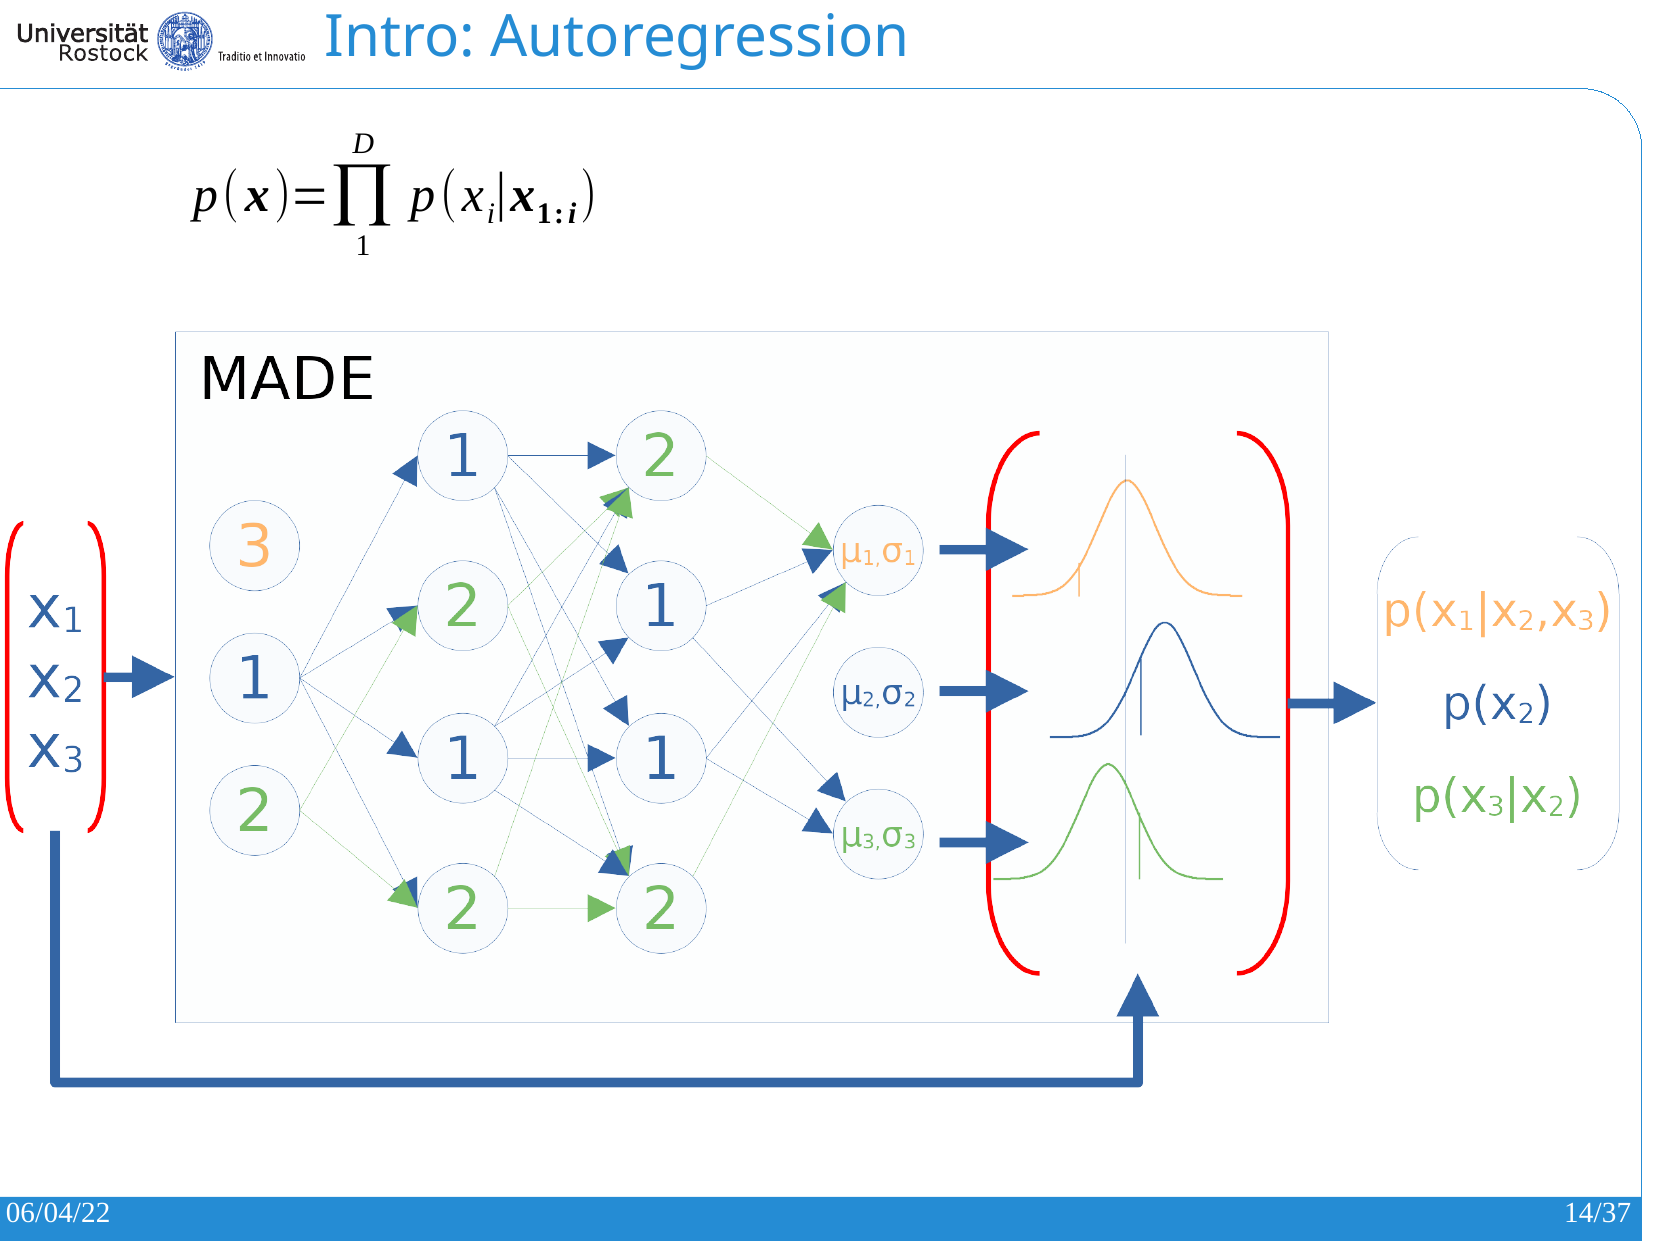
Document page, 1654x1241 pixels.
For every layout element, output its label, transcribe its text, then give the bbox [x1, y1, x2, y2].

title Intro: Autoregression [324, 0, 1571, 69]
picture [0, 324, 1642, 1099]
chart [182, 126, 604, 262]
